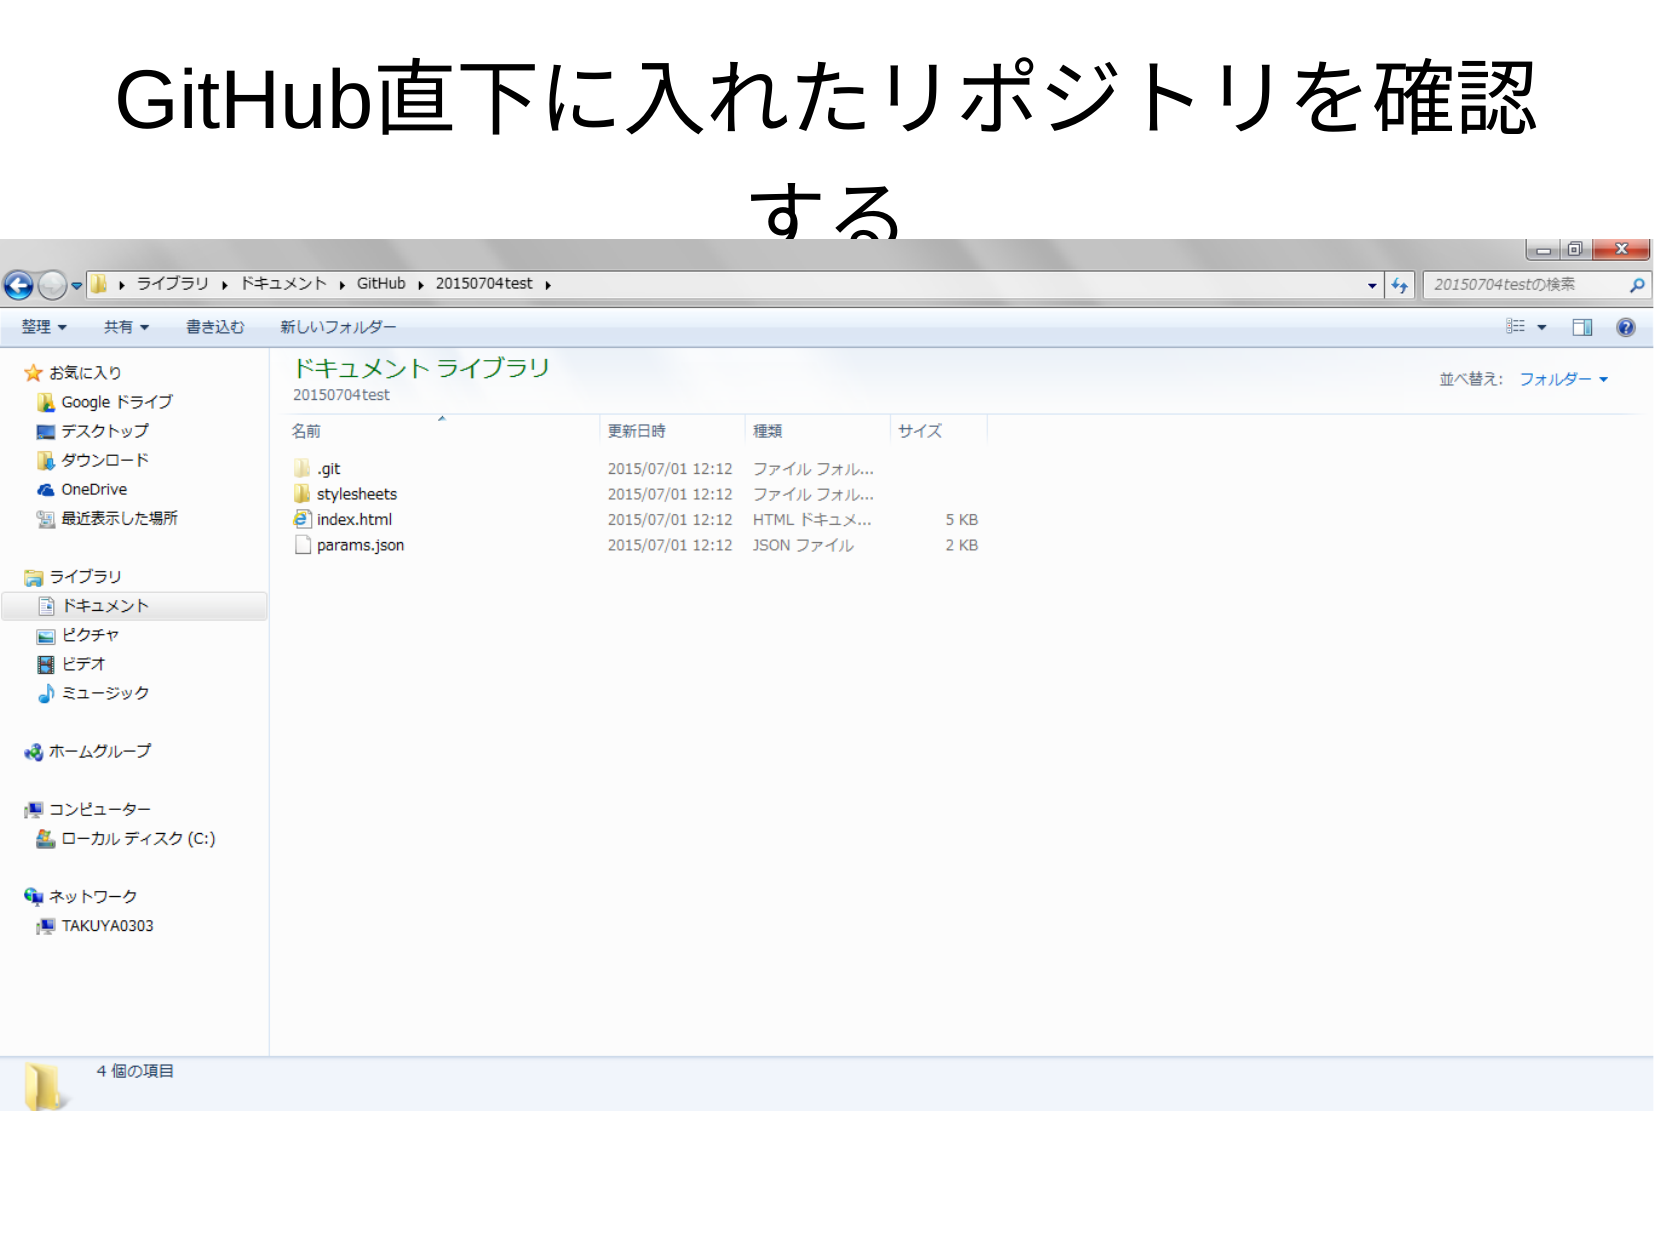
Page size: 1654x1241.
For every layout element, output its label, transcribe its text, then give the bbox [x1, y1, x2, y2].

title GitHub直下に入れたリポジトリを確認する [82, 49, 1571, 239]
picture [0, 239, 1654, 1111]
